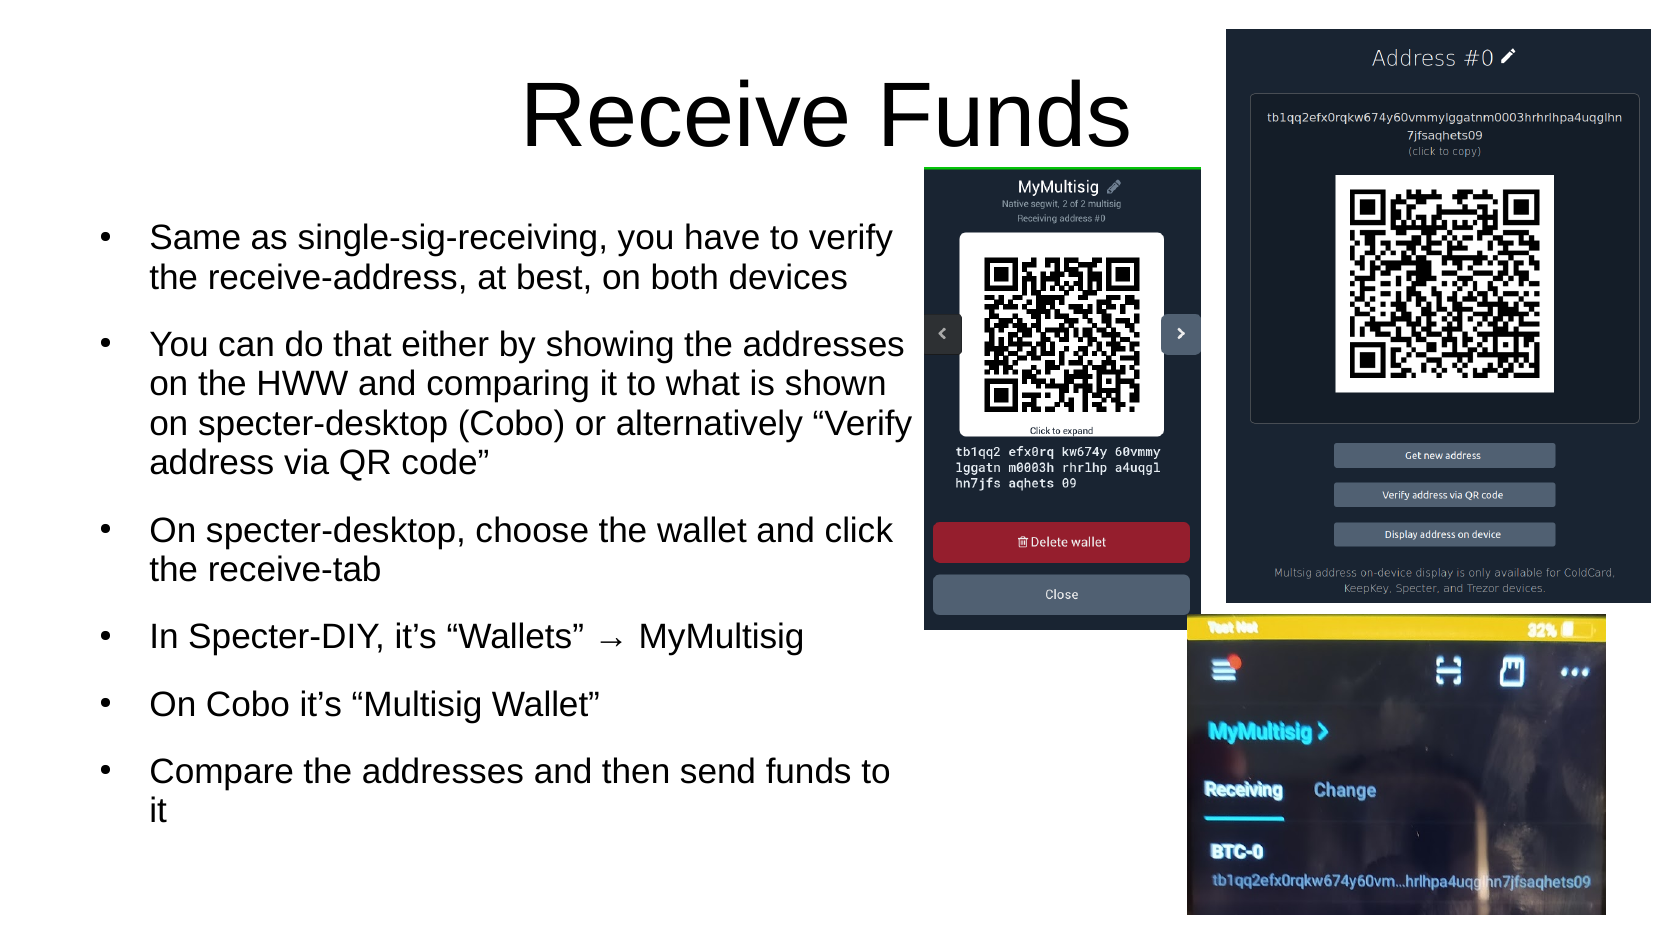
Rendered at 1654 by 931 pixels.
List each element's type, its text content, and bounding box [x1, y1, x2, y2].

picture [1226, 29, 1651, 603]
list Same as single-sig-receiving, you have to verify the receive-address, at best, on both devices You can do that either by showing the addresses on the HWW and comparing it to what is shown on specter-desktop (Cobo) or alternatively “Verify address via QR code” On specter-desktop, choose the wallet and click the receive-tab In Specter-DIY, it’s “Wallets” → MyMultisig On Cobo it’s “Multisig Wallet” Compare the addresses and then send funds to it [82, 217, 916, 841]
picture [924, 167, 1606, 916]
title Receive Funds [82, 37, 1226, 193]
